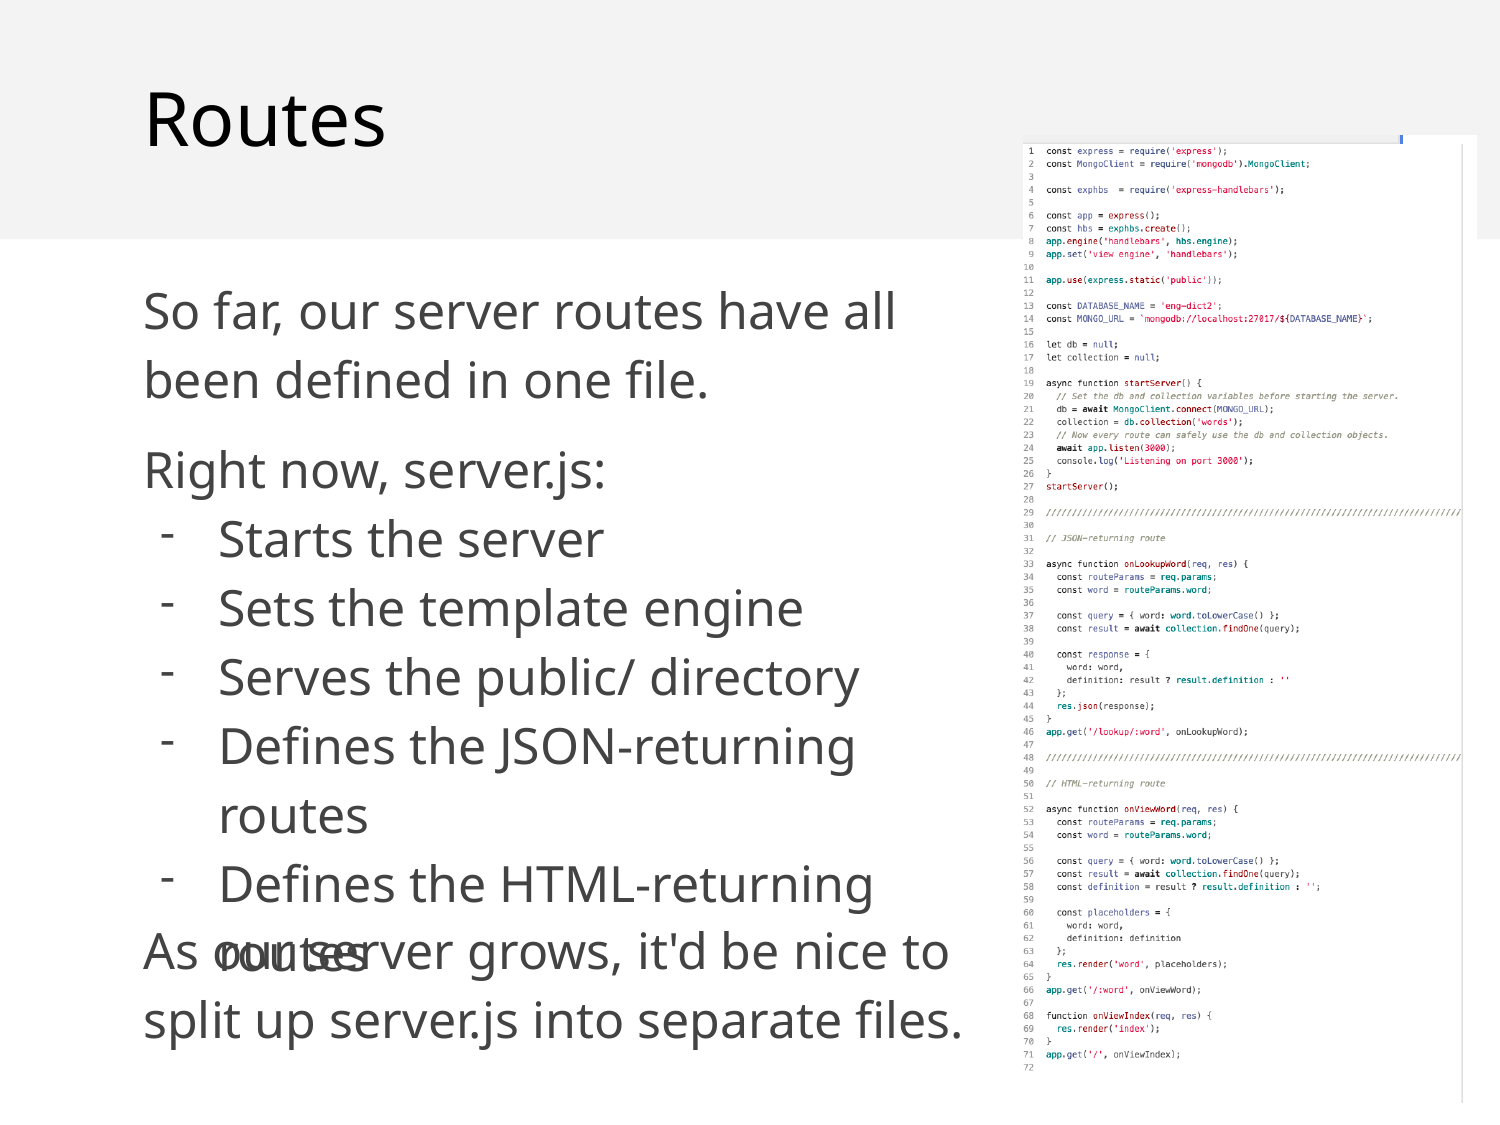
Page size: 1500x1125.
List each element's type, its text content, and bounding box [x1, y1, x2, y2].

title Routes [128, 56, 1372, 183]
list As our server grows, it'd be nice to split up server.js into separate files. [128, 895, 1023, 1089]
list So far, our server routes have all been defined in one file. Right now, server.js: Starts the server Sets the template engine Serves the public/ directory Defines the JSON-returning routes Defines the HTML-returning routes [128, 255, 1023, 895]
picture [1023, 135, 1477, 1103]
